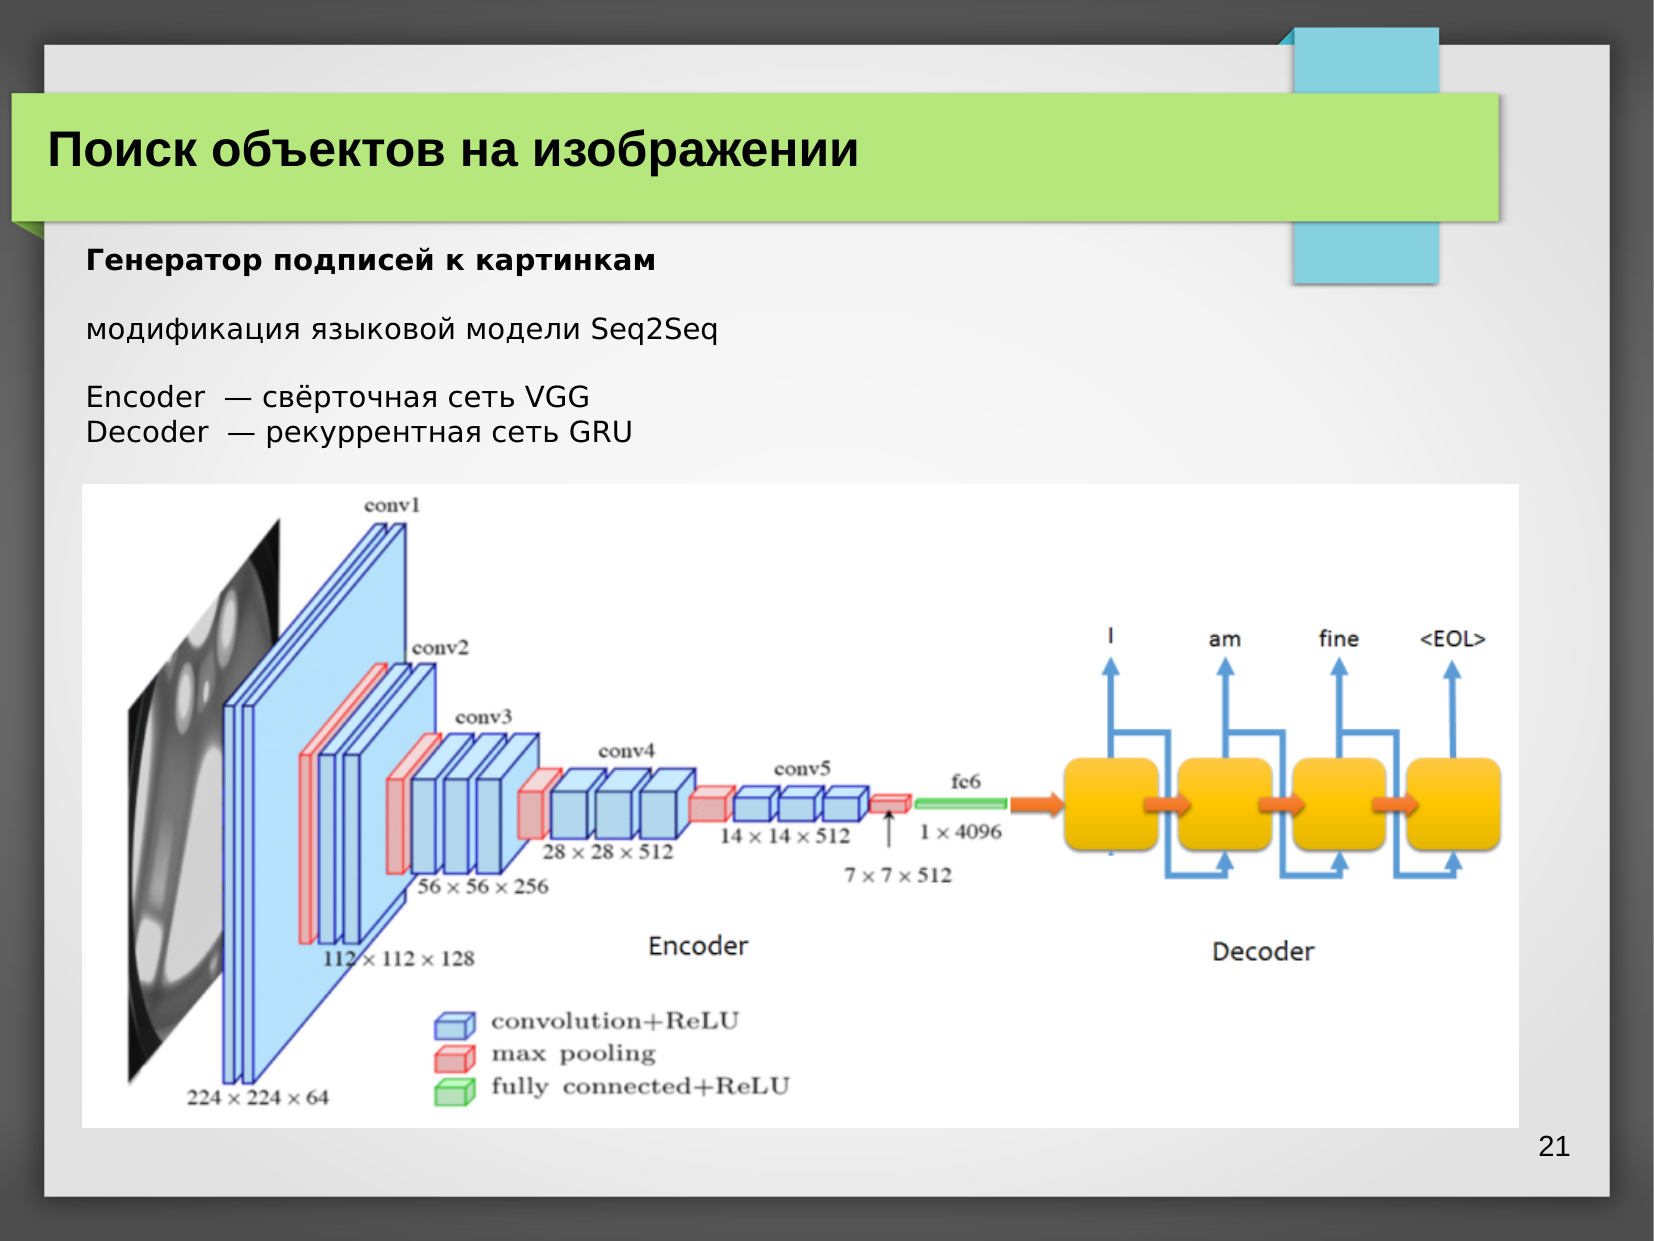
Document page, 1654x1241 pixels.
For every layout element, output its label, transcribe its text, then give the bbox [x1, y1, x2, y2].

title Поиск объектов на изображении [47, 120, 1004, 177]
text_box Генератор подписей к картинкам модификация языковой модели Seq2Seq Encoder — свёрточная сеть VGG Decoder — рекуррентная сеть GRU [70, 236, 804, 491]
picture [0, 0, 1654, 1241]
